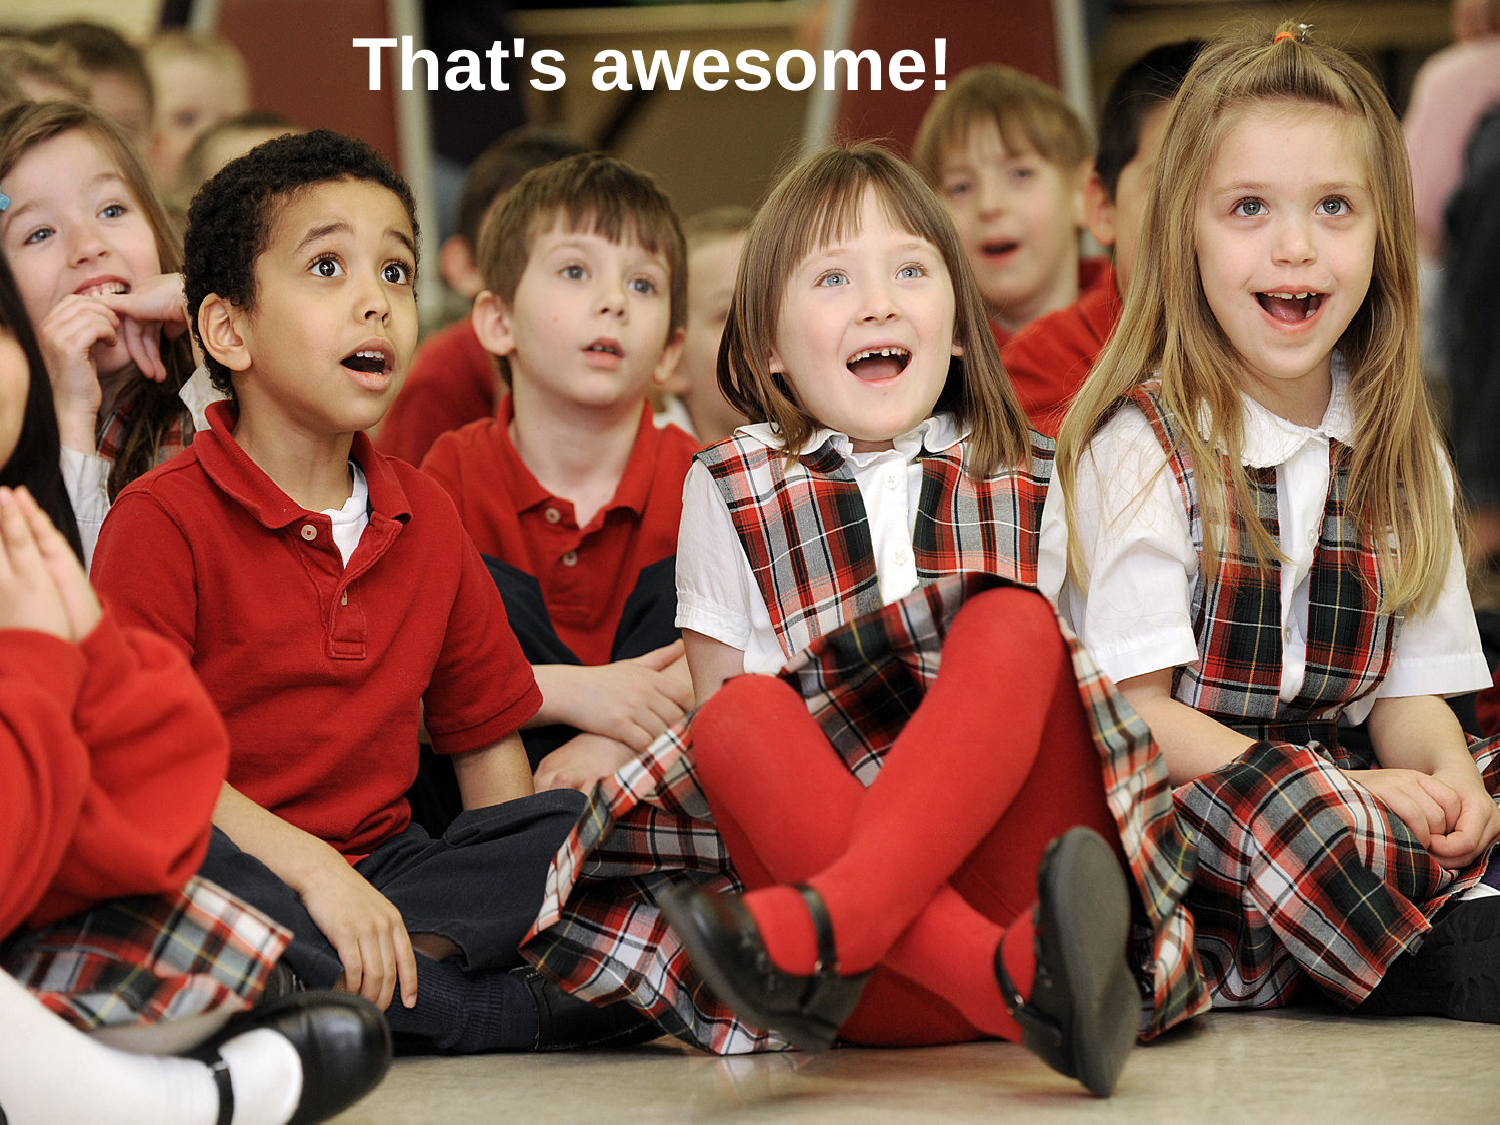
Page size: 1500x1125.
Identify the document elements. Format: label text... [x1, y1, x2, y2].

picture [0, 0, 1500, 1125]
text_box That's awesome! [337, 7, 1088, 113]
